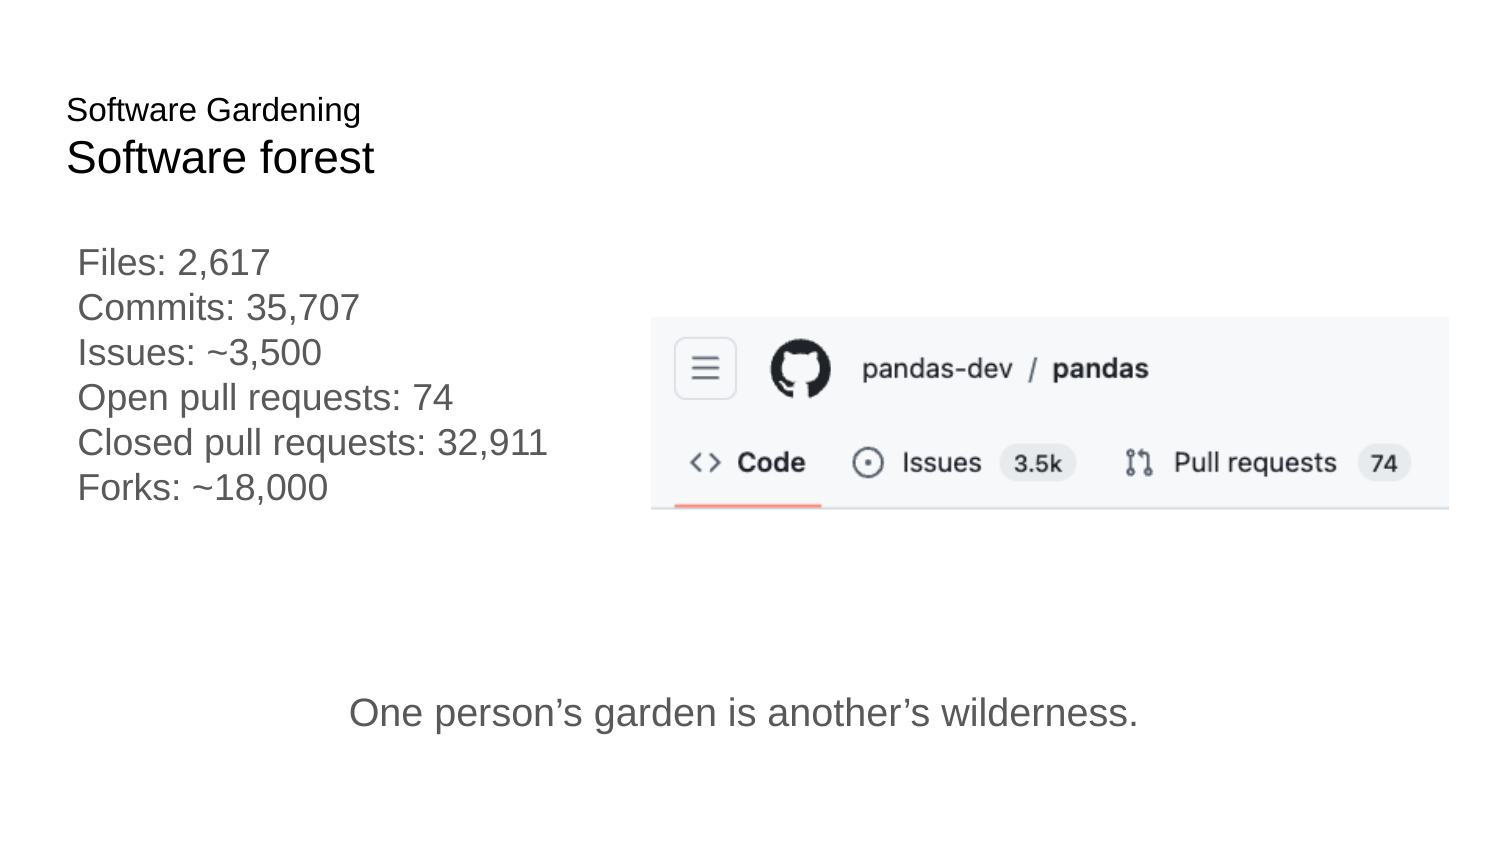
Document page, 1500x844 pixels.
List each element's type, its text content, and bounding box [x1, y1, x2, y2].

list One person’s garden is another’s wilderness. [162, 675, 1338, 740]
text_box Files: 2,617 Commits: 35,707 Issues: ~3,500 Open pull requests: 74 Closed pull requests: 32,911 Forks: ~18,000 [62, 223, 611, 648]
picture [651, 317, 1449, 527]
text_box Software Gardening Software forest [51, 72, 1449, 199]
